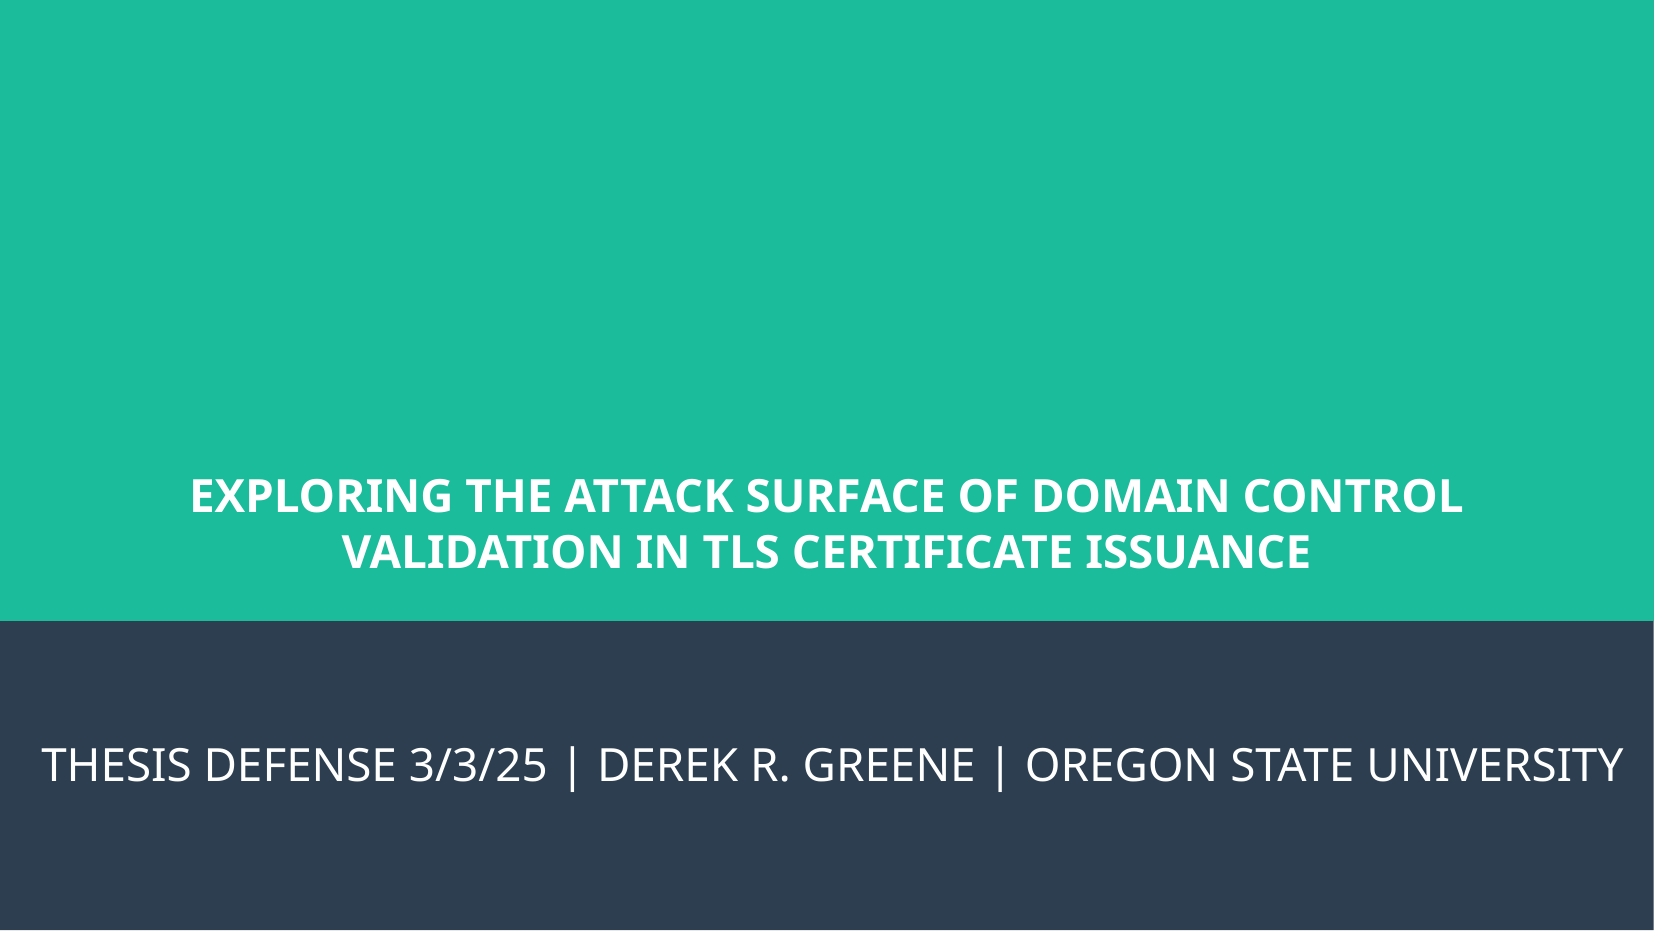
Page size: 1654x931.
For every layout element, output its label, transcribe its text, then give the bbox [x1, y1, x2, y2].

subtitle THESIS DEFENSE 3/3/25 | DEREK R. GREENE | OREGON STATE UNIVERSITY [37, 642, 1629, 886]
title Exploring the Attack Surface of Domain Control Validation in TLS Certificate Issuance [59, 465, 1595, 583]
